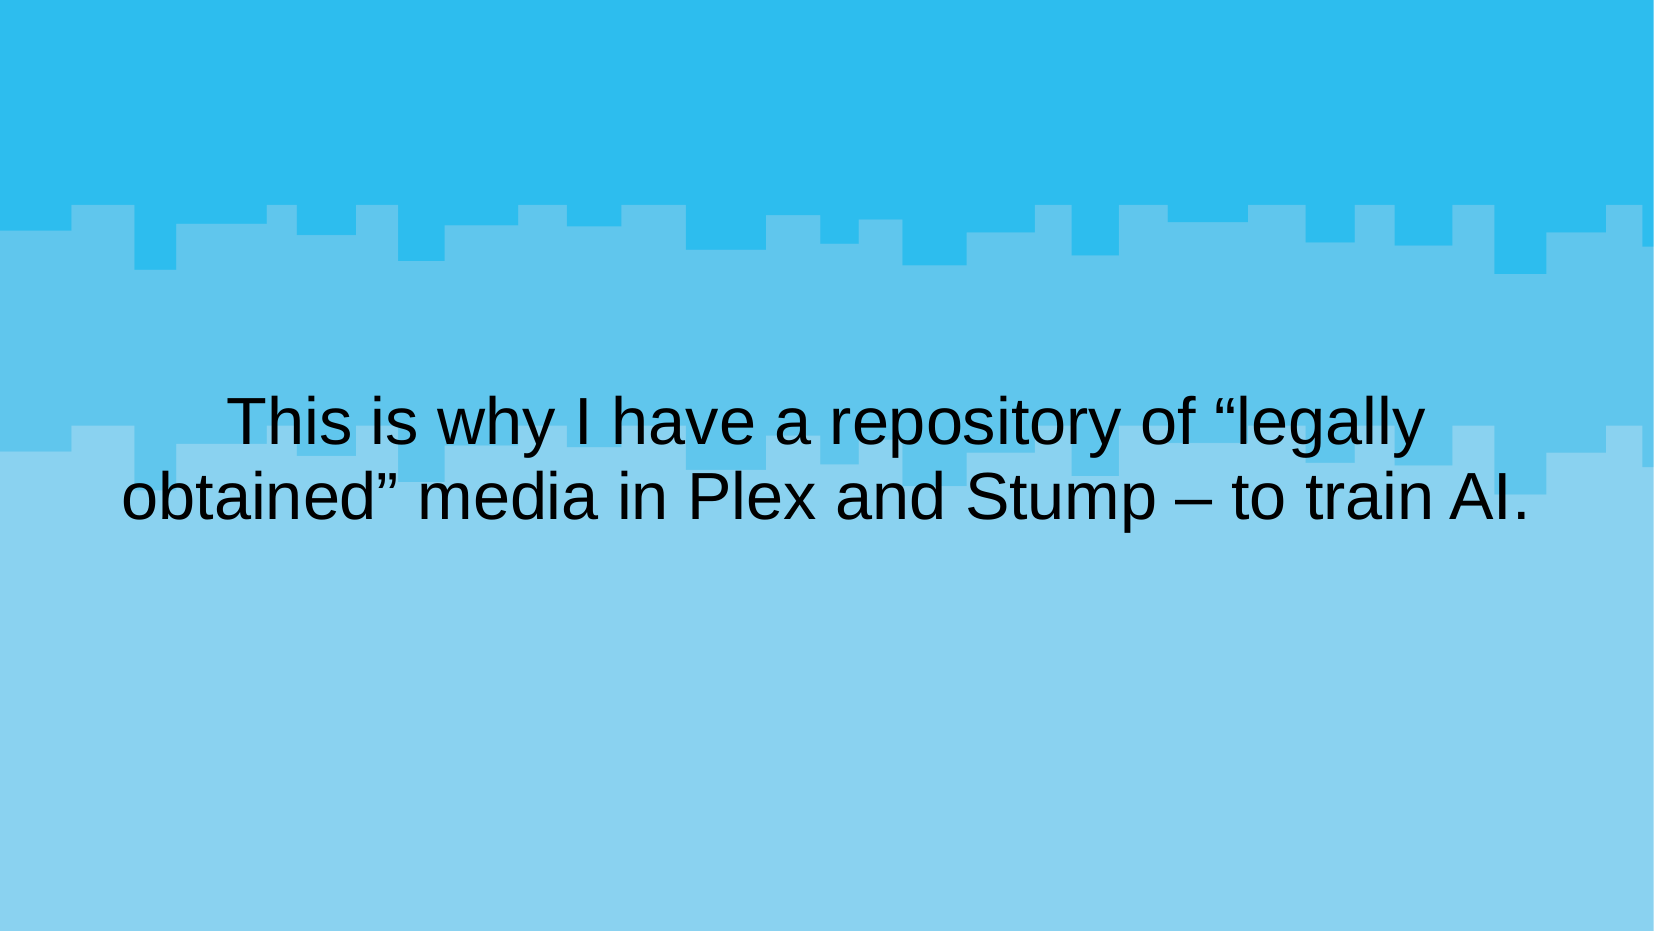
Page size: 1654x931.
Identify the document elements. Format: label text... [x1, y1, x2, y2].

list This is why I have a repository of “legally obtained” media in Plex and Stump – to train AI. [82, 383, 1571, 827]
picture [0, 0, 1654, 931]
